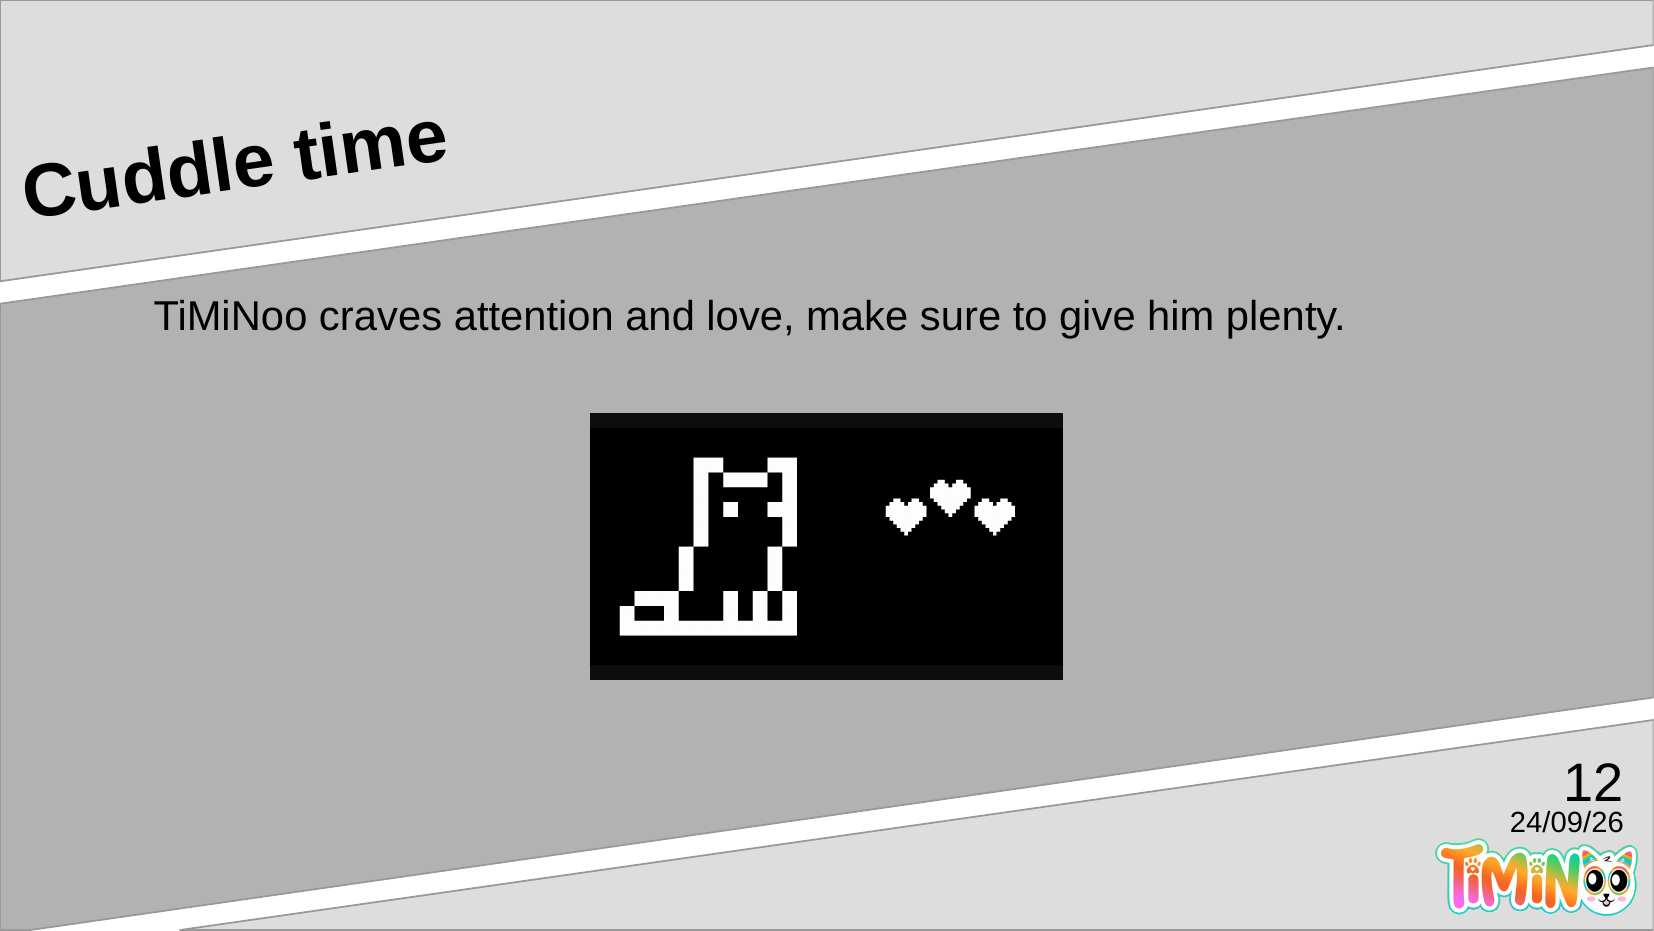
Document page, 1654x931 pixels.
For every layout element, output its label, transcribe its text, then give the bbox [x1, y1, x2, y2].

title Cuddle time [11, 0, 1496, 272]
list TiMiNoo craves attention and love, make sure to give him plenty. [82, 292, 1538, 833]
picture [590, 413, 1063, 680]
picture [1435, 838, 1638, 916]
